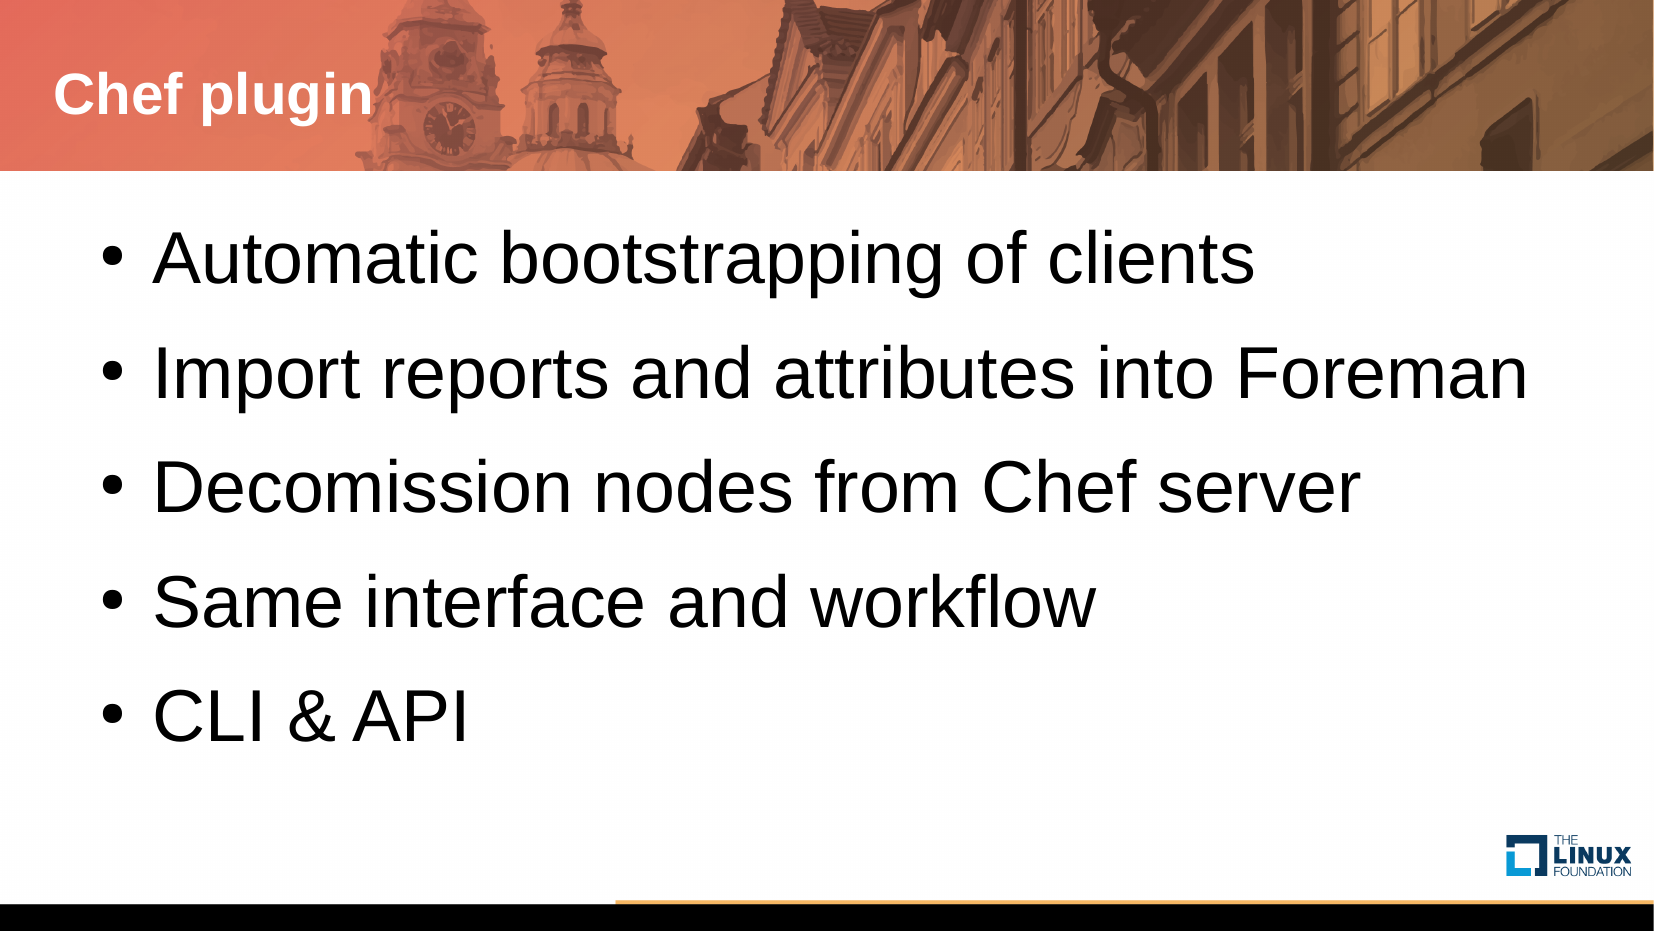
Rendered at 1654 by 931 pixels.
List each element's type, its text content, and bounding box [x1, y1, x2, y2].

list Automatic bootstrapping of clients Import reports and attributes into Foreman Decomission nodes from Chef server Same interface and workflow CLI & API [81, 217, 1571, 831]
title Chef plugin [53, 21, 1571, 167]
picture [0, 0, 1654, 931]
